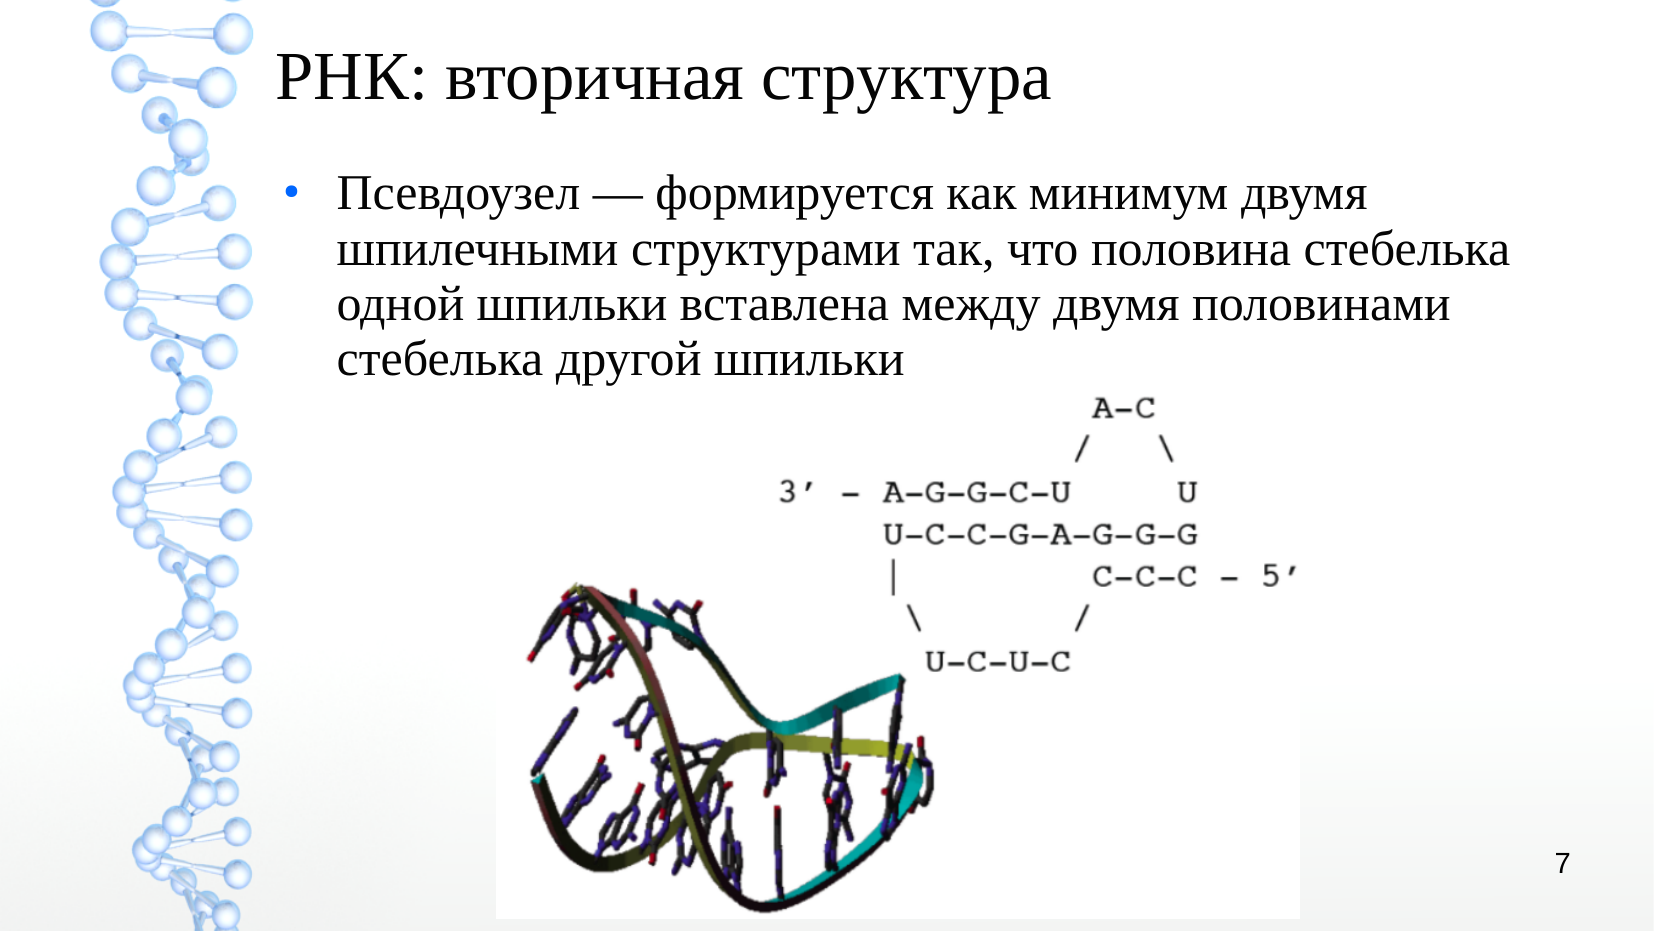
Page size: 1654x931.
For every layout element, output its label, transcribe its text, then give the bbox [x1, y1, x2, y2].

title РНК: вторичная структура [0, 0, 1329, 154]
picture [0, 0, 1654, 931]
list Псевдоузел — формируется как минимум двумя шпилечными структурами так, что половина стебелька одной шпильки вставлена между двумя половинами стебелька другой шпильки [265, 165, 1630, 839]
